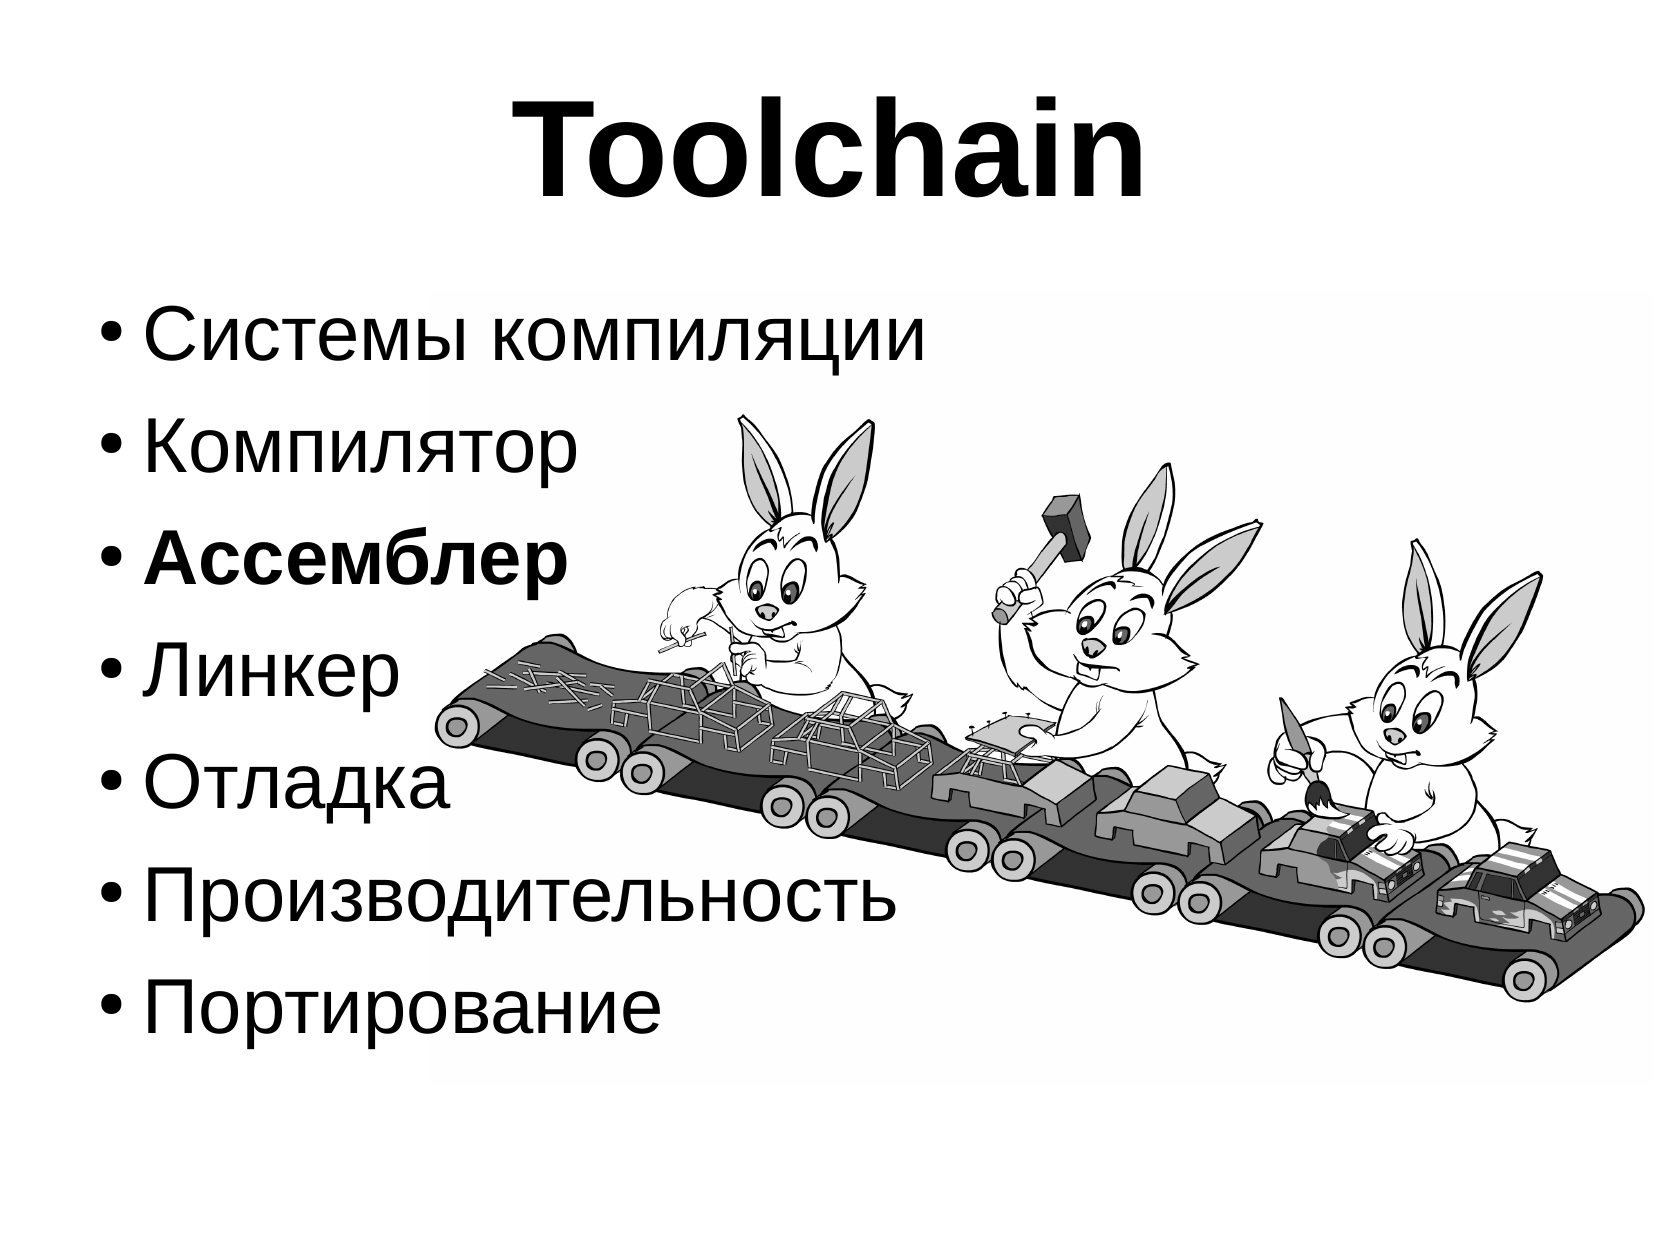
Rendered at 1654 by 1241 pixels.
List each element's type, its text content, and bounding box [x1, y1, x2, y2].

title Toolchain [86, 45, 1576, 253]
picture [428, 290, 1654, 1085]
list Системы компиляции Компилятор Ассемблер Линкер Отладка Производительность Портирование [82, 290, 1571, 1051]
